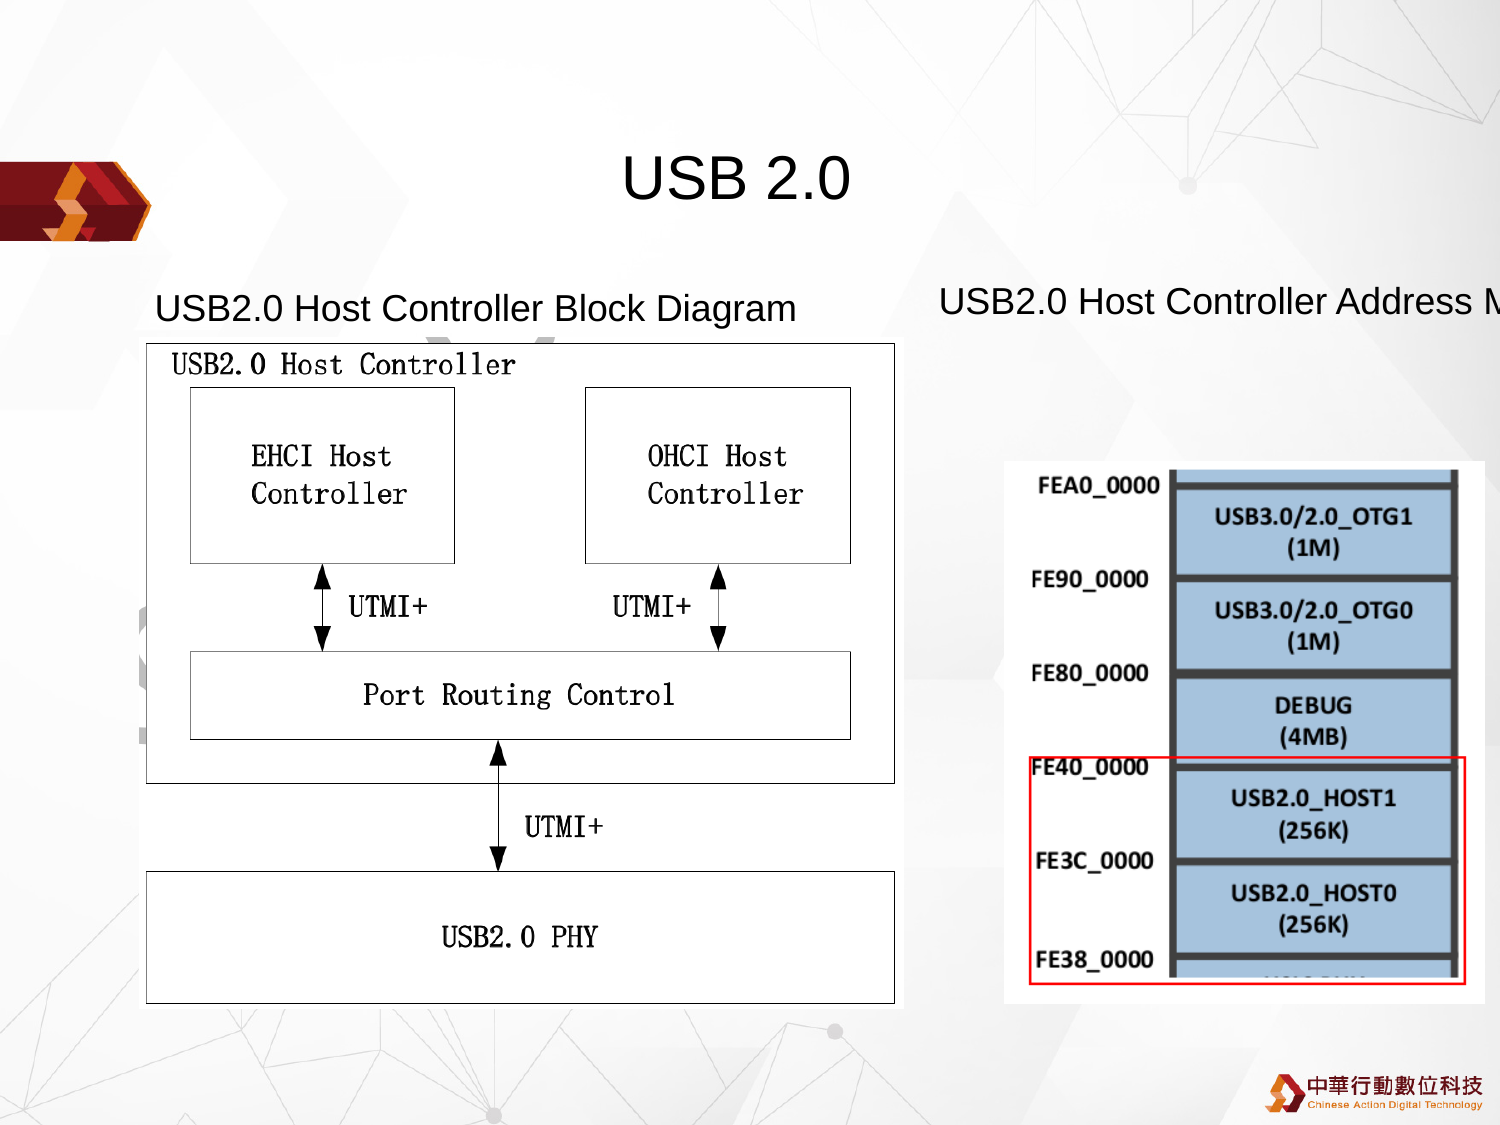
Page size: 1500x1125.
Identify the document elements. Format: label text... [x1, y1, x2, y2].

picture [0, 0, 1500, 1125]
text_box USB2.0 Host Controller Address Map [923, 273, 1500, 330]
text_box USB2.0 Host Controller Block Diagram [139, 280, 813, 338]
title USB 2.0 [107, 101, 1367, 255]
